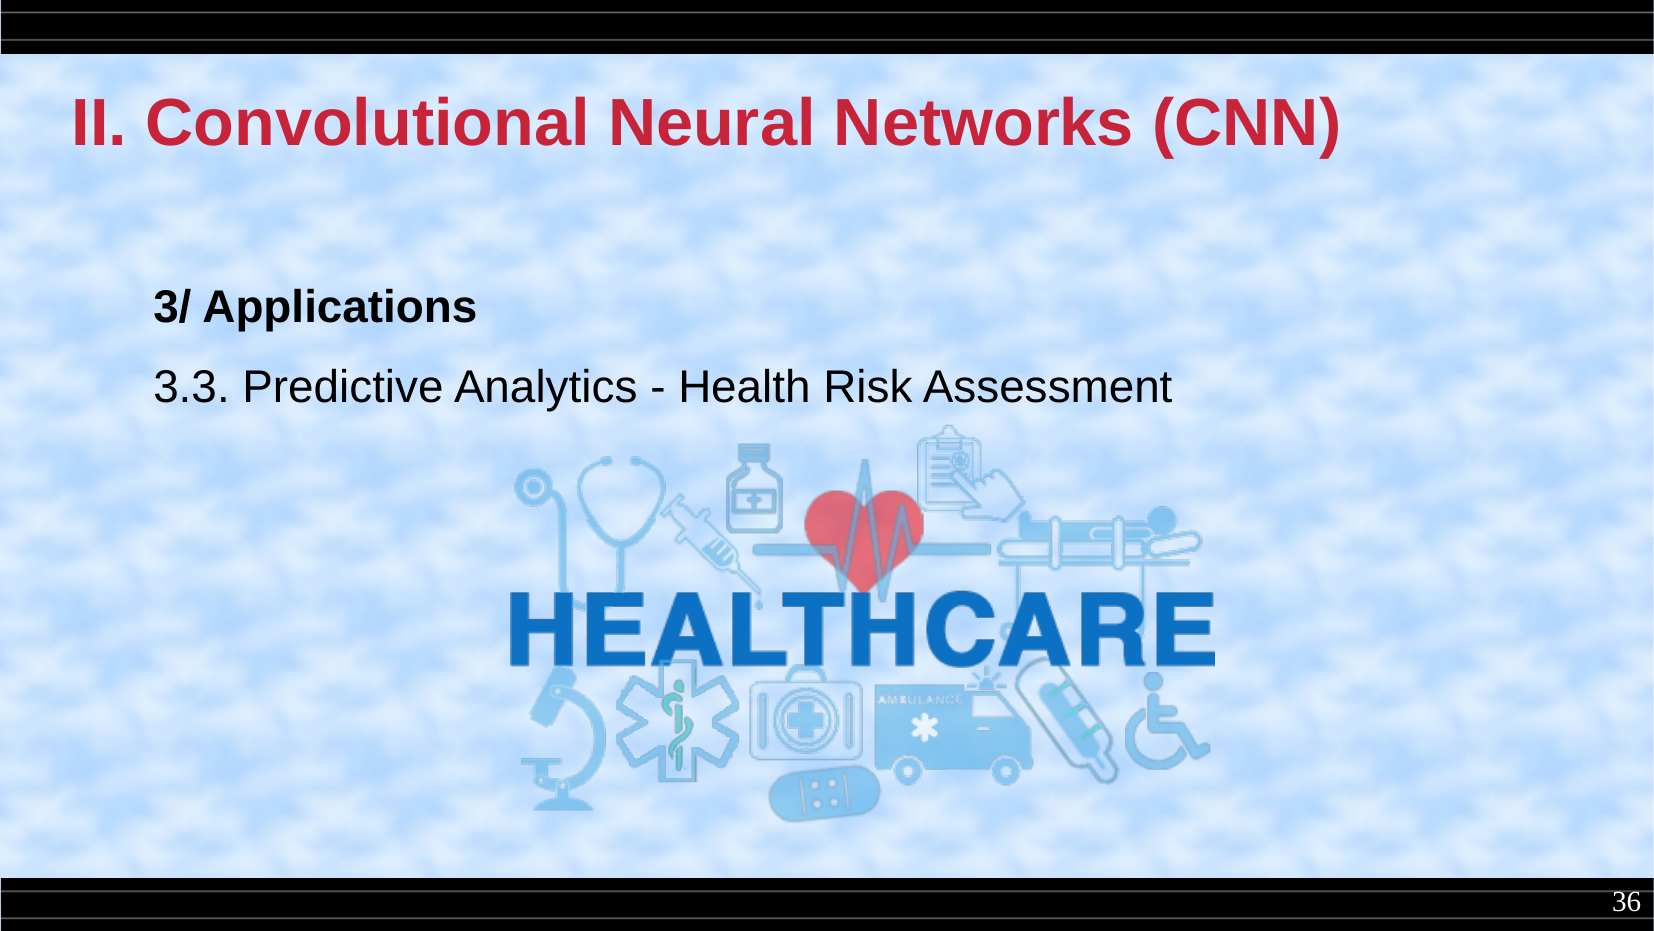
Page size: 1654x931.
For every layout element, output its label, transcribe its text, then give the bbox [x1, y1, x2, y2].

list 3/ Applications 3.3. Predictive Analytics - Health Risk Assessment [82, 200, 1571, 686]
picture [0, 0, 1654, 931]
title II. Convolutional Neural Networks (CNN) [71, 44, 1560, 201]
